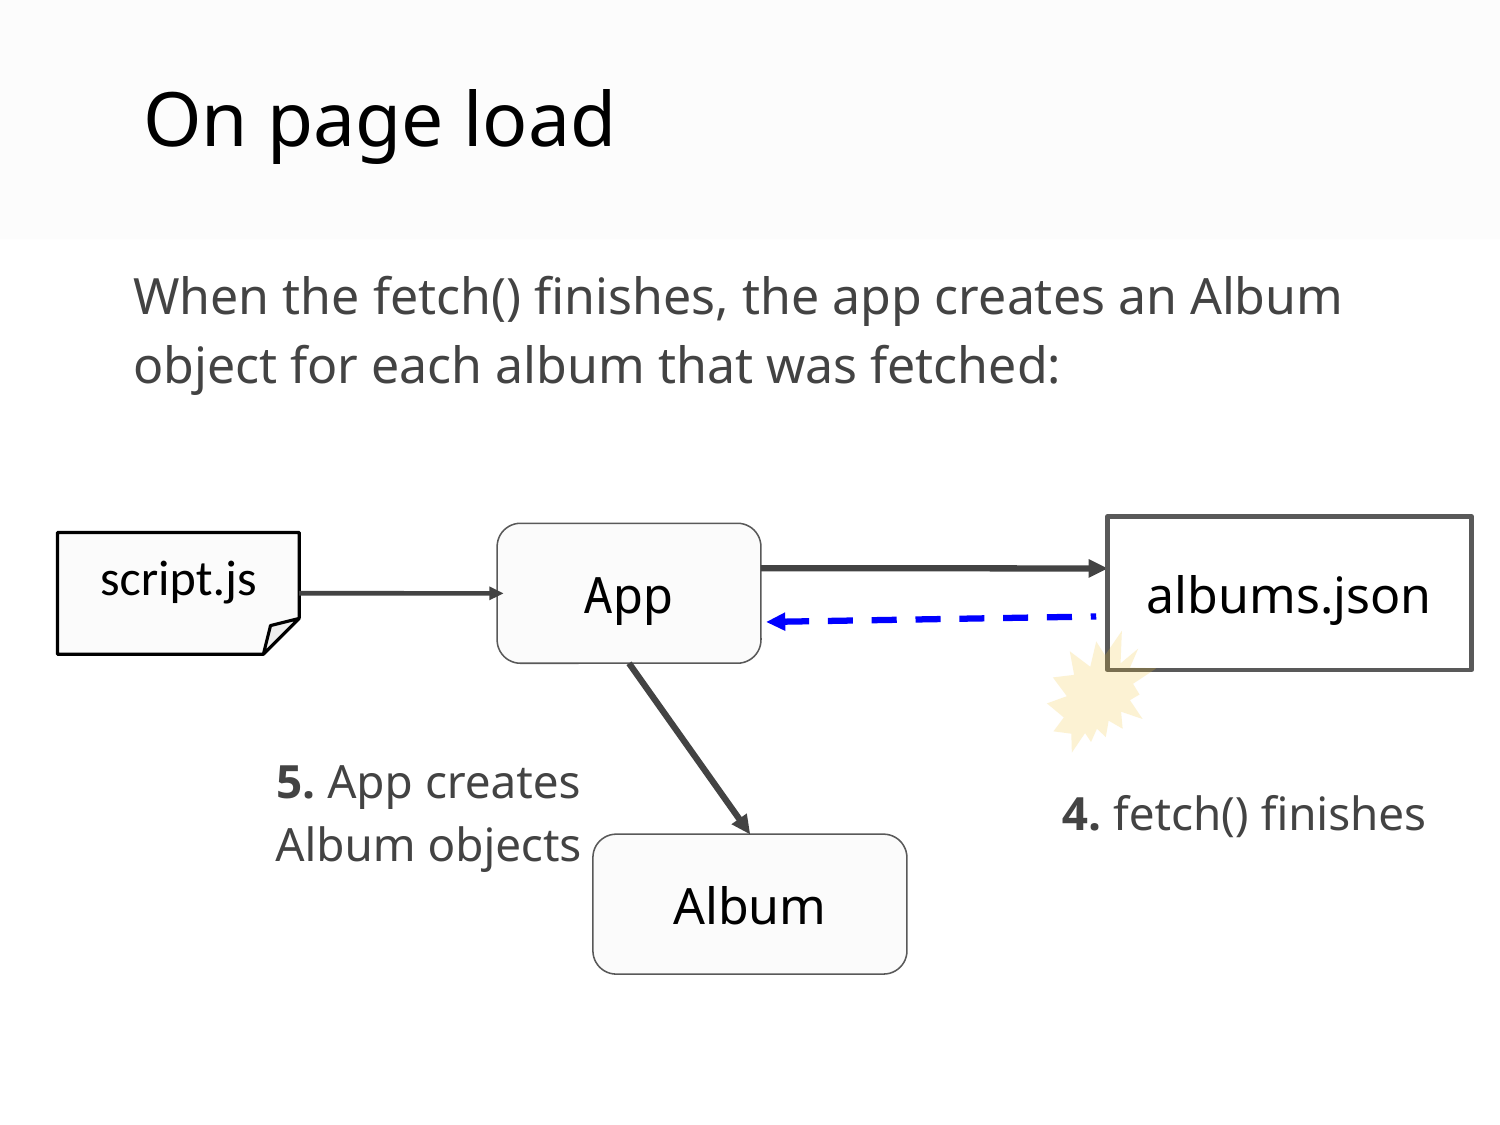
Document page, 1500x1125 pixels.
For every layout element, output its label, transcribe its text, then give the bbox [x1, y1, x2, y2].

text_box [1046, 630, 1157, 753]
text_box App [497, 523, 761, 664]
list 5. App creates Album objects [214, 729, 643, 940]
text_box Album [592, 834, 907, 975]
text_box script.js [57, 532, 300, 655]
list When the fetch() finishes, the app creates an Album object for each album that was fetched: [118, 240, 1372, 430]
title On page load [128, 56, 1372, 183]
list 4. fetch() finishes [1029, 761, 1459, 972]
text_box albums.json [1107, 516, 1472, 670]
